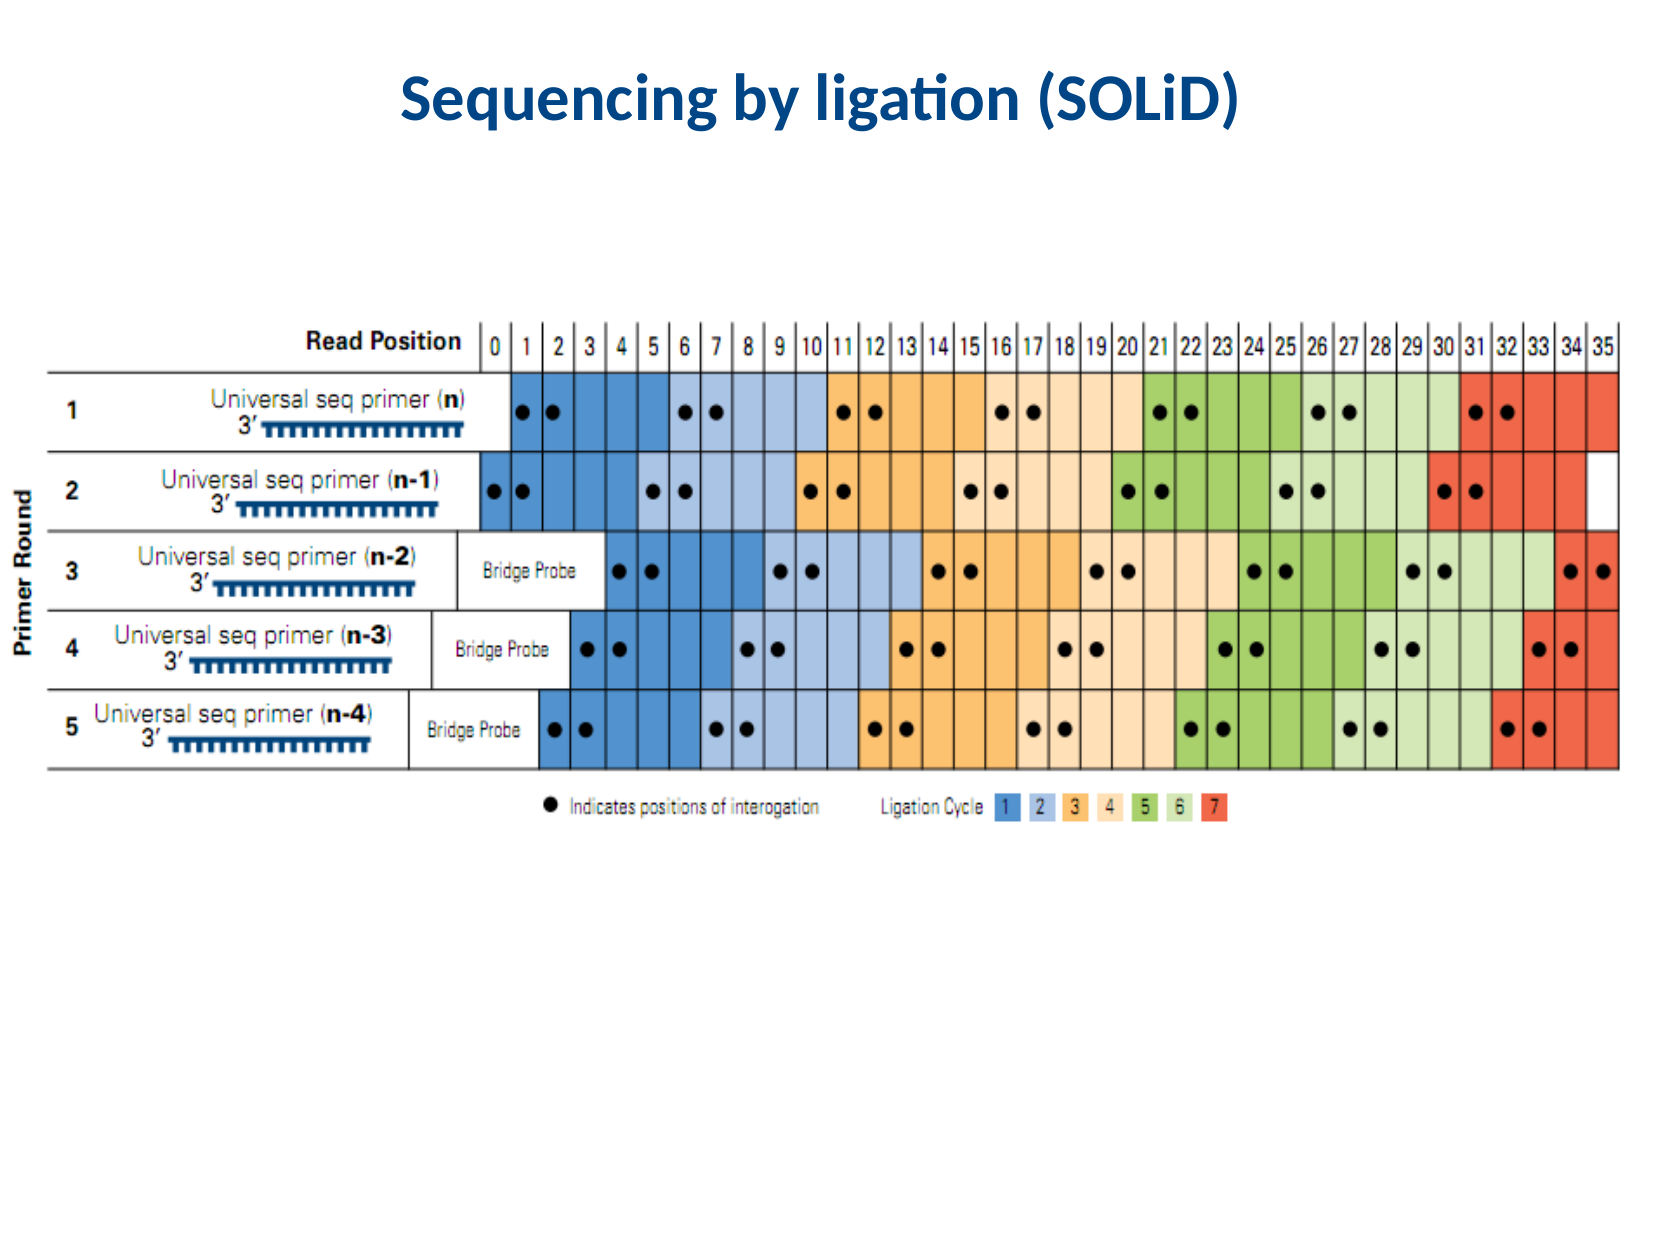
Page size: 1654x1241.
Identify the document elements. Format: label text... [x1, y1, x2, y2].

picture [0, 305, 1653, 835]
title Sequencing by ligation (SOLiD) [76, 0, 1566, 208]
